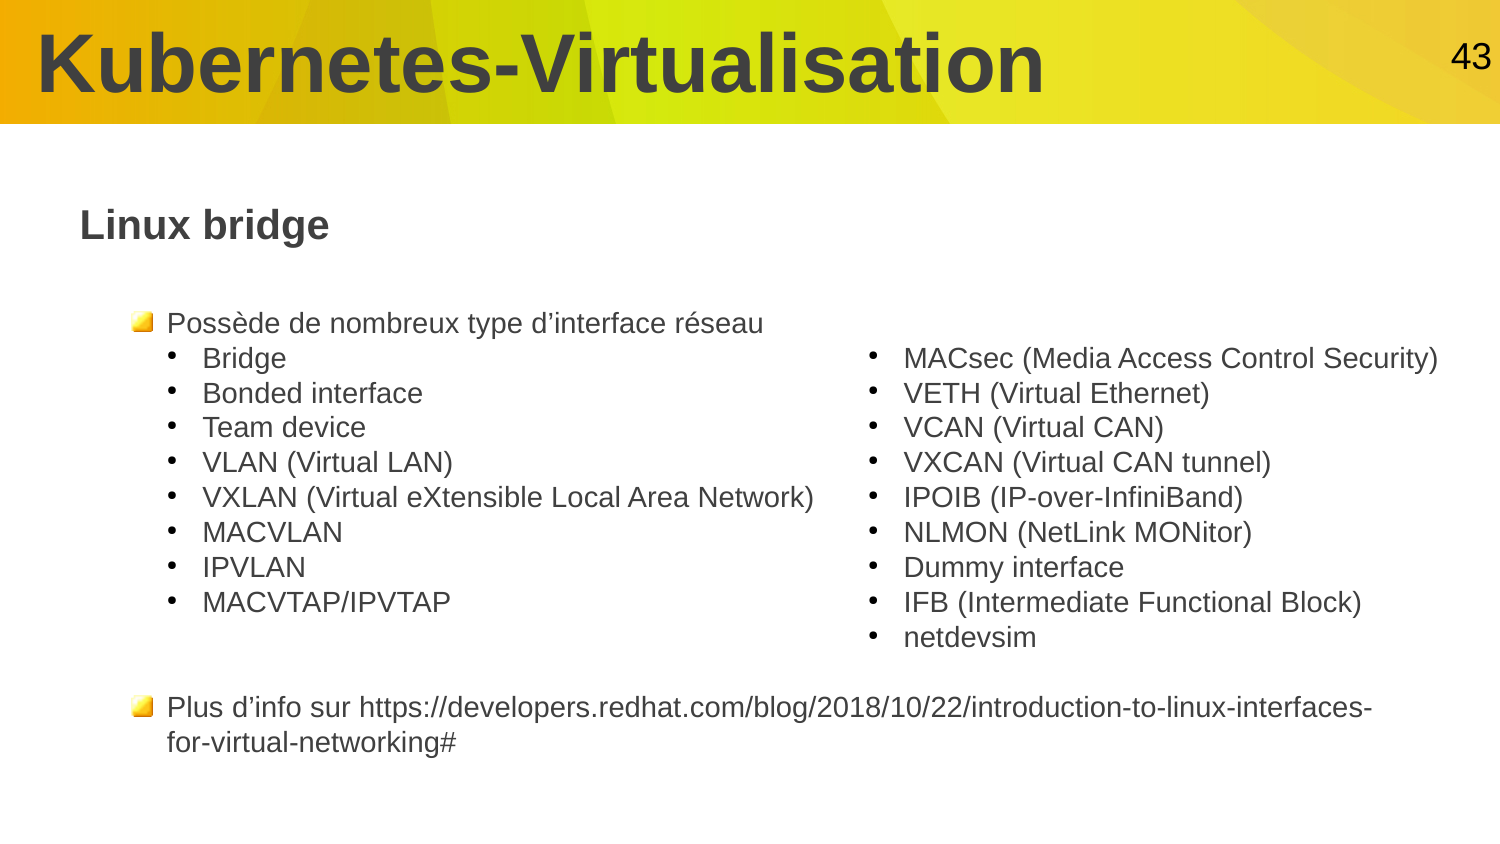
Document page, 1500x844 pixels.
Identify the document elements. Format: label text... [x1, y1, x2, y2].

picture [0, 0, 1500, 844]
text_box MACsec (Media Access Control Security) VETH (Virtual Ethernet) VCAN (Virtual CAN) VXCAN (Virtual CAN tunnel) IPOIB (IP-over-InfiniBand) NLMON (NetLink MONitor) Dummy interface IFB (Intermediate Functional Block) netdevsim [767, 296, 1500, 721]
text_box <numéro> [1321, 35, 1493, 106]
picture [131, 311, 153, 332]
text_box Possède de nombreux type d’interface réseau Bridge Bonded interface Team device VLAN (Virtual LAN) VXLAN (Virtual eXtensible Local Area Network) MACVLAN IPVLAN MACVTAP/IPVTAP Plus d’info sur https://developers.redhat.com/blog/2018/10/22/introduction-to-linux-interfaces-for-virtual-networking# [66, 296, 767, 721]
text_box Kubernetes-Virtualisation [0, 0, 1498, 130]
text_box Linux bridge [64, 185, 1459, 261]
picture [131, 695, 153, 717]
